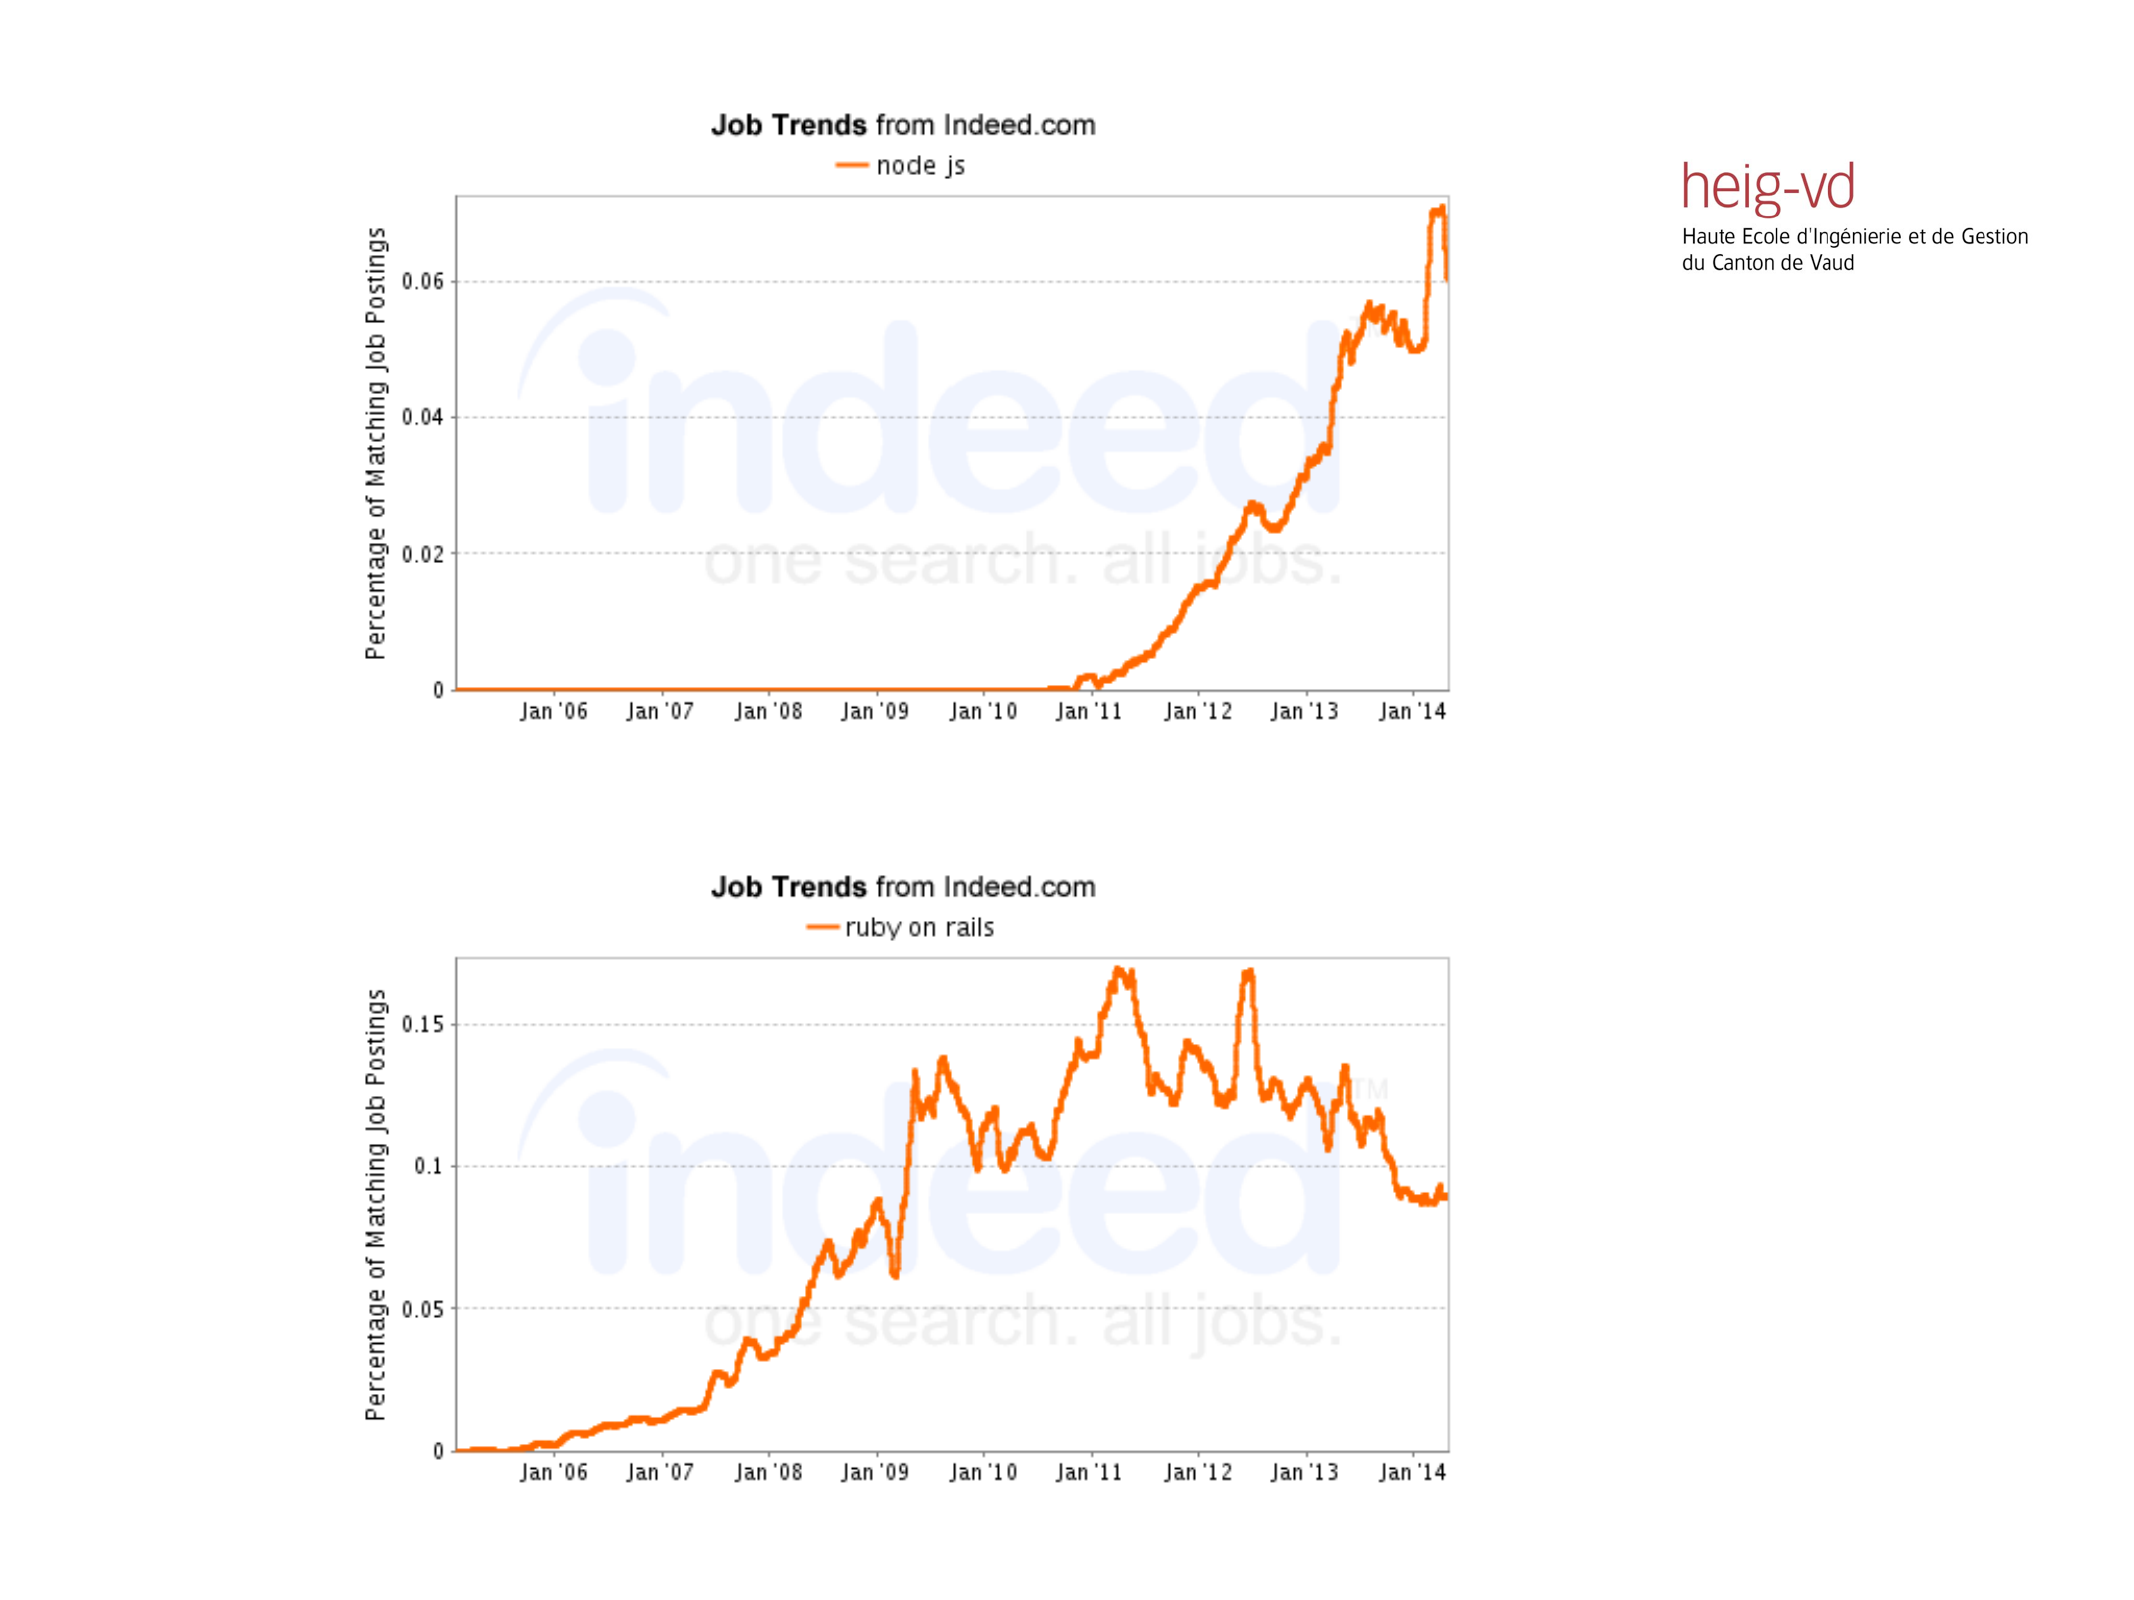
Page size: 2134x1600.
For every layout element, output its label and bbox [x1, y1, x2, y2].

picture [339, 868, 1465, 1494]
picture [339, 106, 1465, 732]
picture [1672, 149, 2036, 284]
